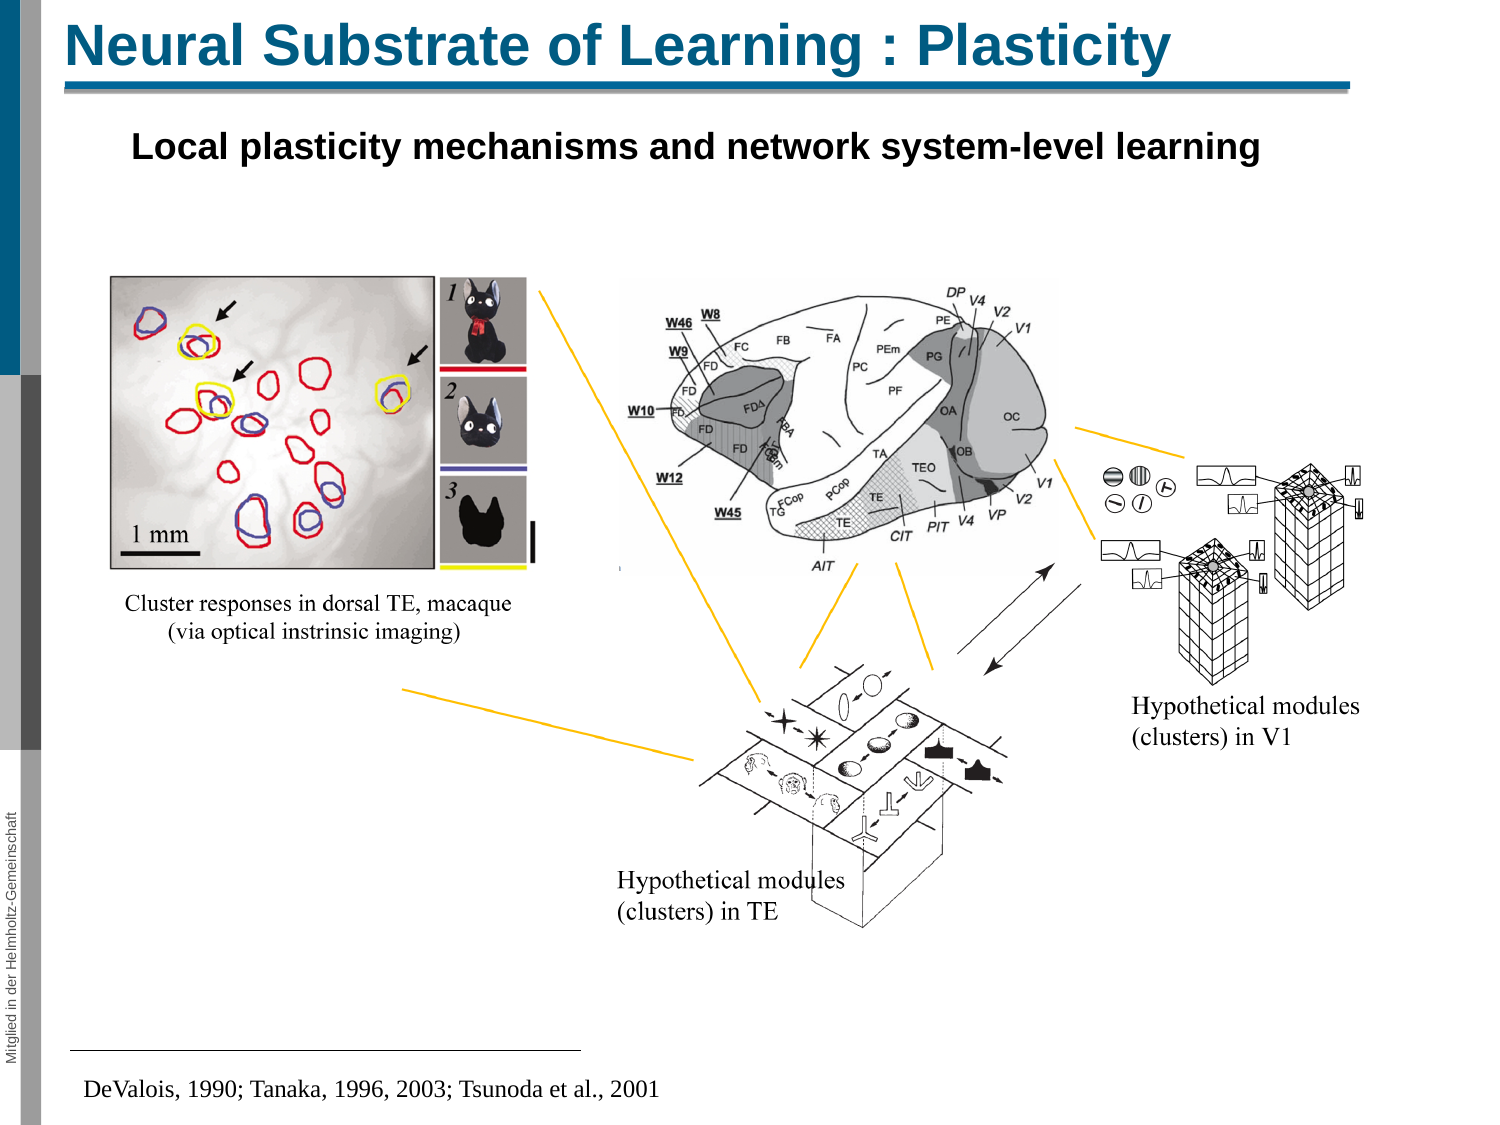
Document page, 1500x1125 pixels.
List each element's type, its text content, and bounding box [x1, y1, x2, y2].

picture [105, 271, 1366, 931]
text_box Neural Substrate of Learning : Plasticity [64, 7, 1440, 102]
text_box Local plasticity mechanisms and network system-level learning [116, 117, 1306, 175]
text_box DeValois, 1990; Tanaka, 1996, 2003; Tsunoda et al., 2001 [68, 1065, 783, 1110]
